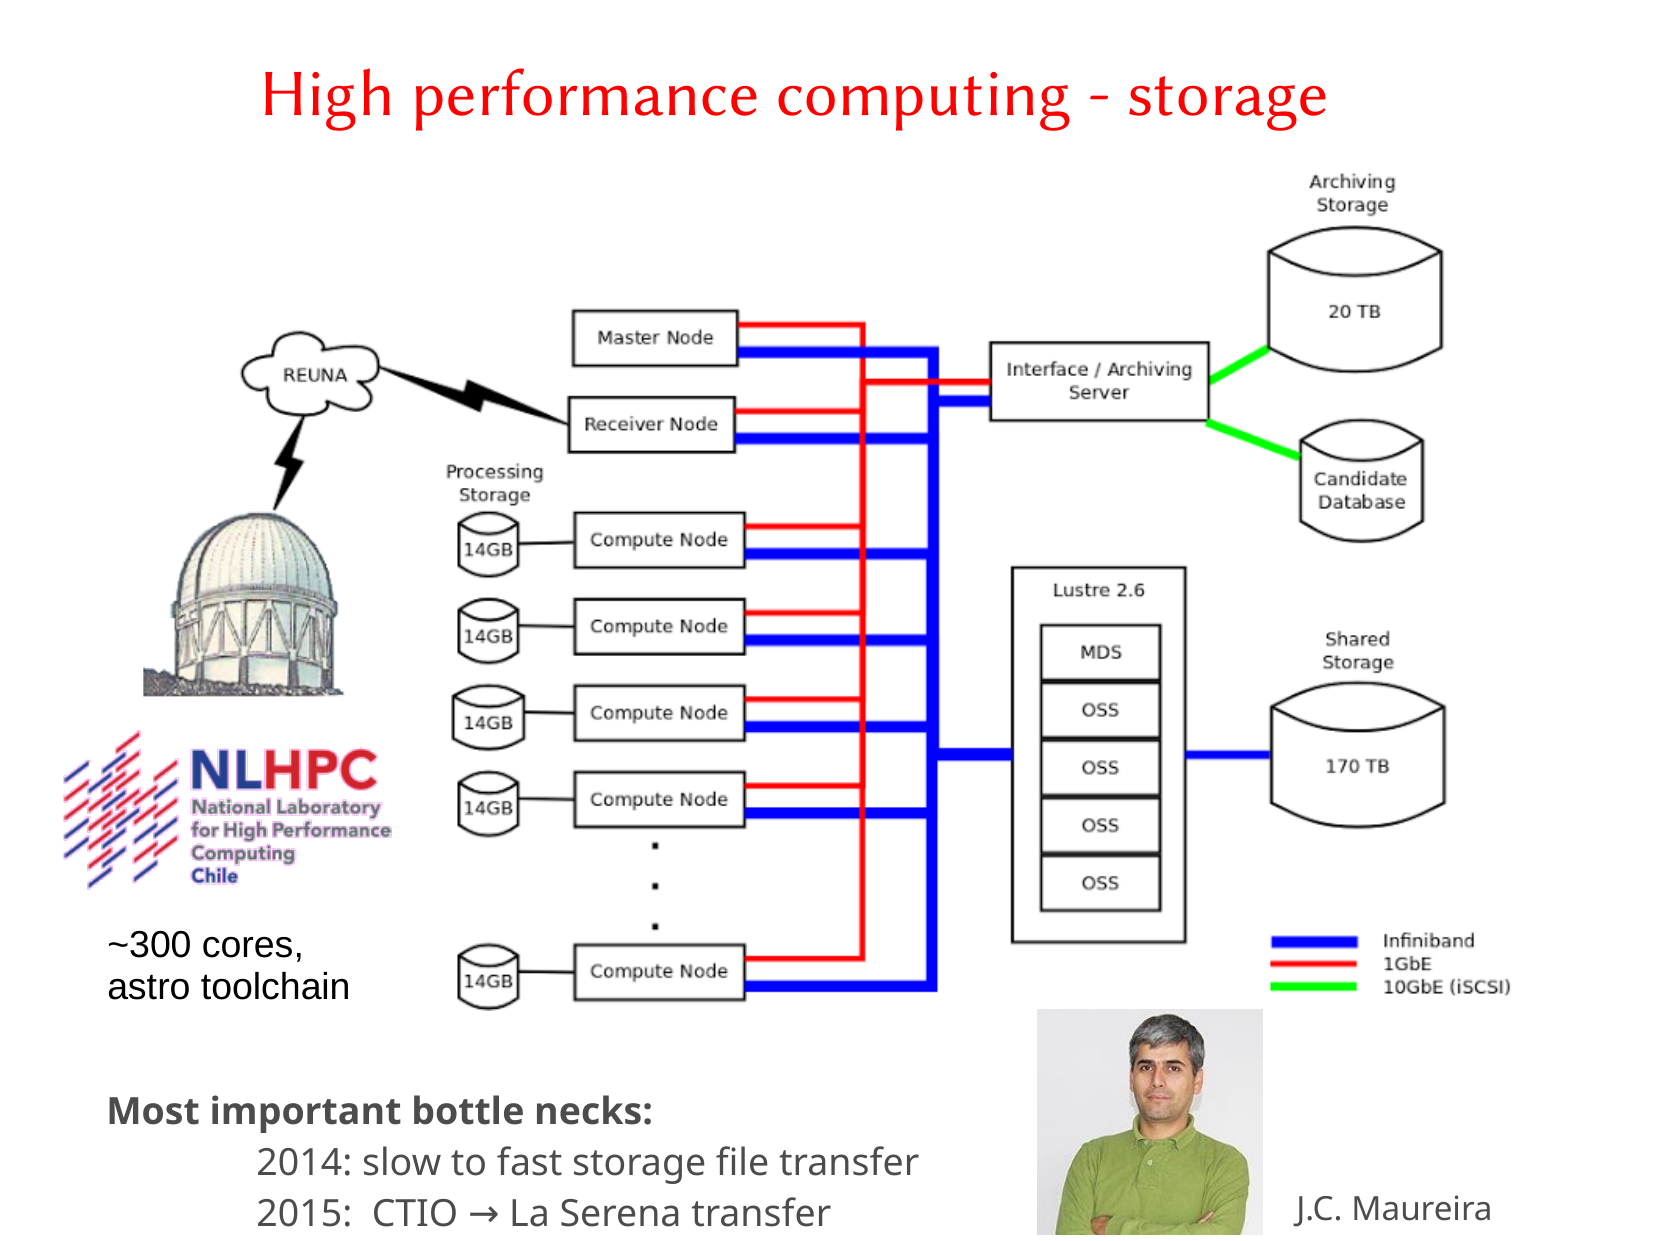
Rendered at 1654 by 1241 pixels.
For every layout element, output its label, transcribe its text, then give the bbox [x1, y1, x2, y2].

text_box J.C. Maureira [1281, 1177, 1654, 1241]
text_box ~300 cores, astro toolchain [92, 915, 373, 1042]
picture [61, 171, 1513, 1235]
text_box High performance computing - storage [180, 48, 1411, 178]
text_box Most important bottle necks: 2014: slow to fast storage file transfer 2015: CTIO → La Serena transfer [91, 1077, 1282, 1241]
